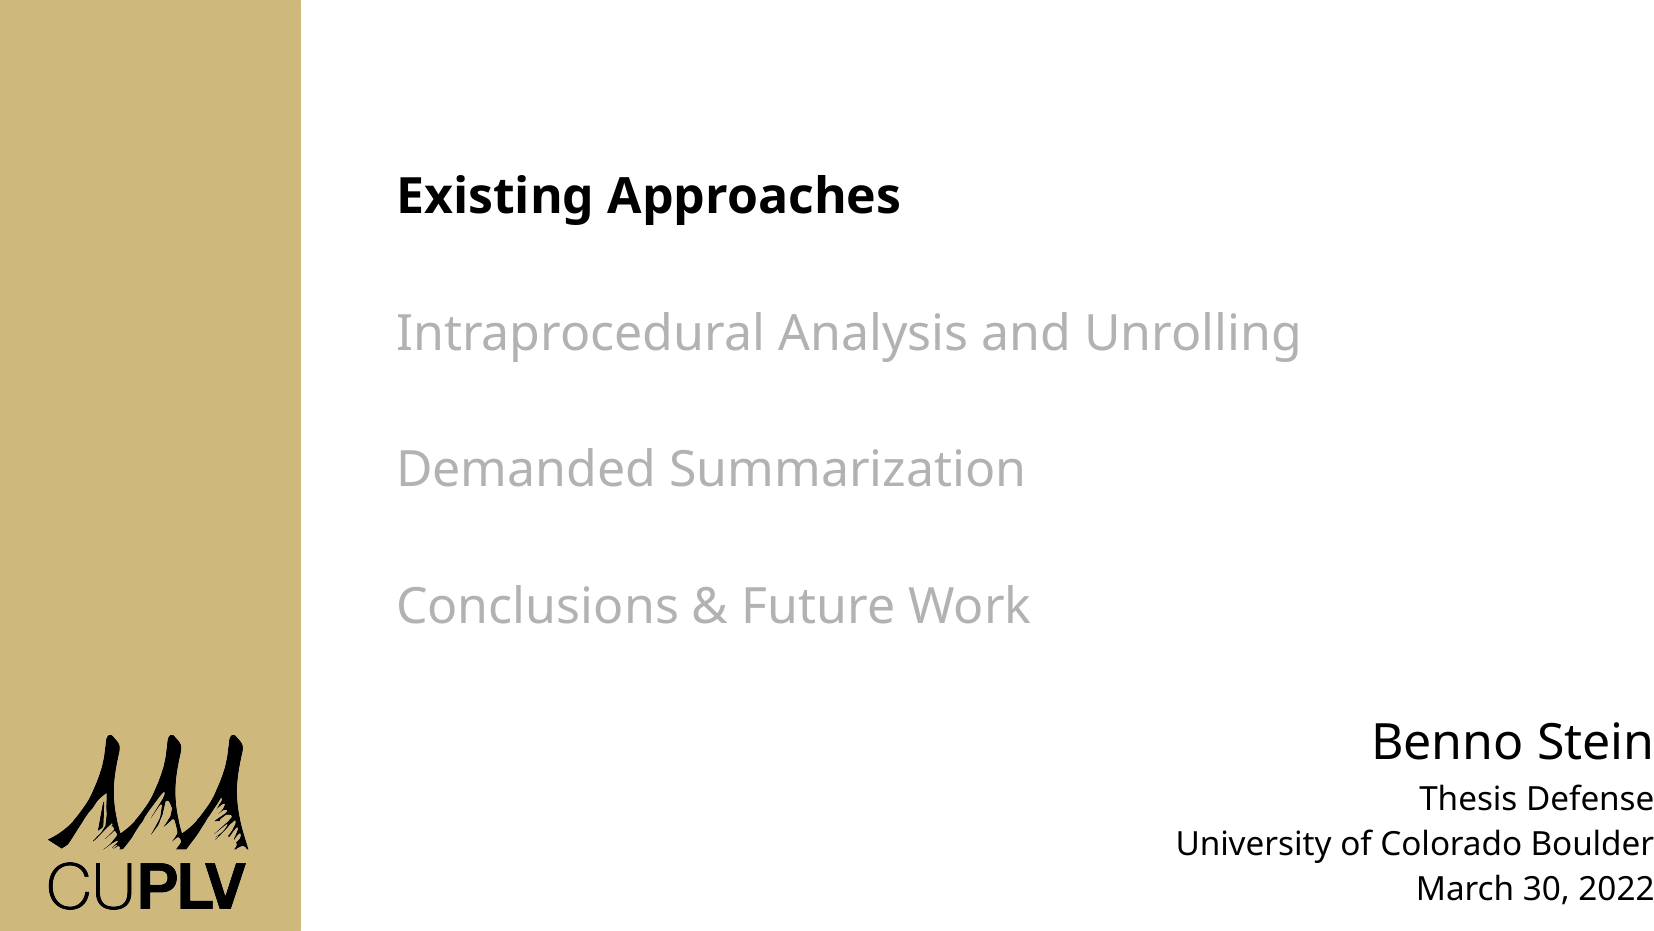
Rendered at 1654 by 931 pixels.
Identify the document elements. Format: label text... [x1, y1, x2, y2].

text_box Benno Stein Thesis Defense University of Colorado Boulder March 30, 2022 [1201, 706, 1629, 900]
picture [36, 707, 261, 931]
text_box [0, 0, 300, 931]
title Existing Approaches Intraprocedural Analysis and Unrolling Demanded Summarization Conclusions & Future Work [396, 38, 1559, 693]
